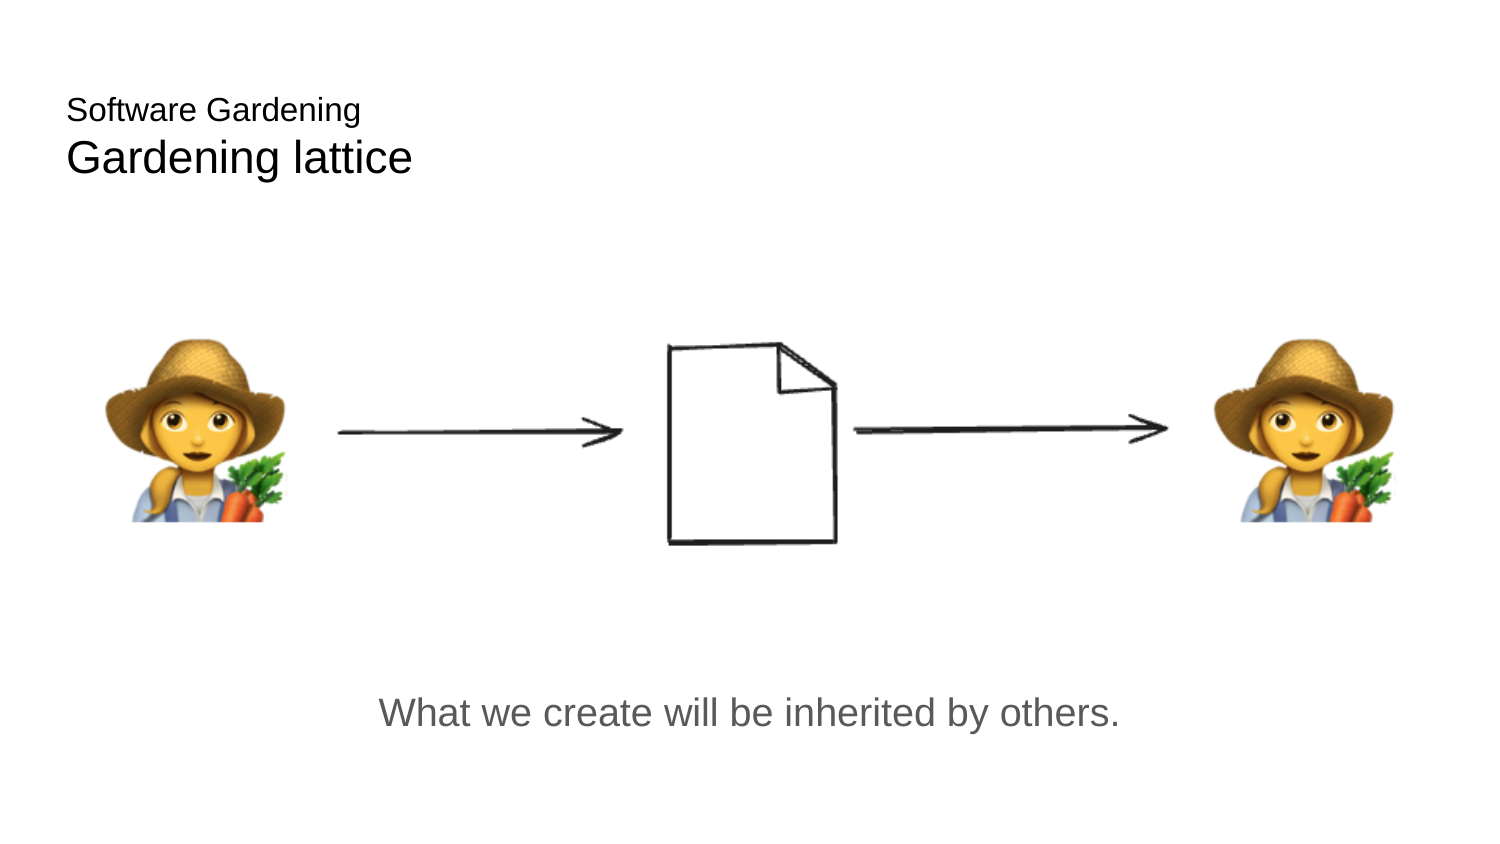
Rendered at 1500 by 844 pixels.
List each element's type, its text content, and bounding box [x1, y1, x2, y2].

text_box Software Gardening Gardening lattice [51, 72, 1449, 199]
list What we create will be inherited by others. [162, 675, 1338, 740]
picture [67, 236, 1432, 607]
